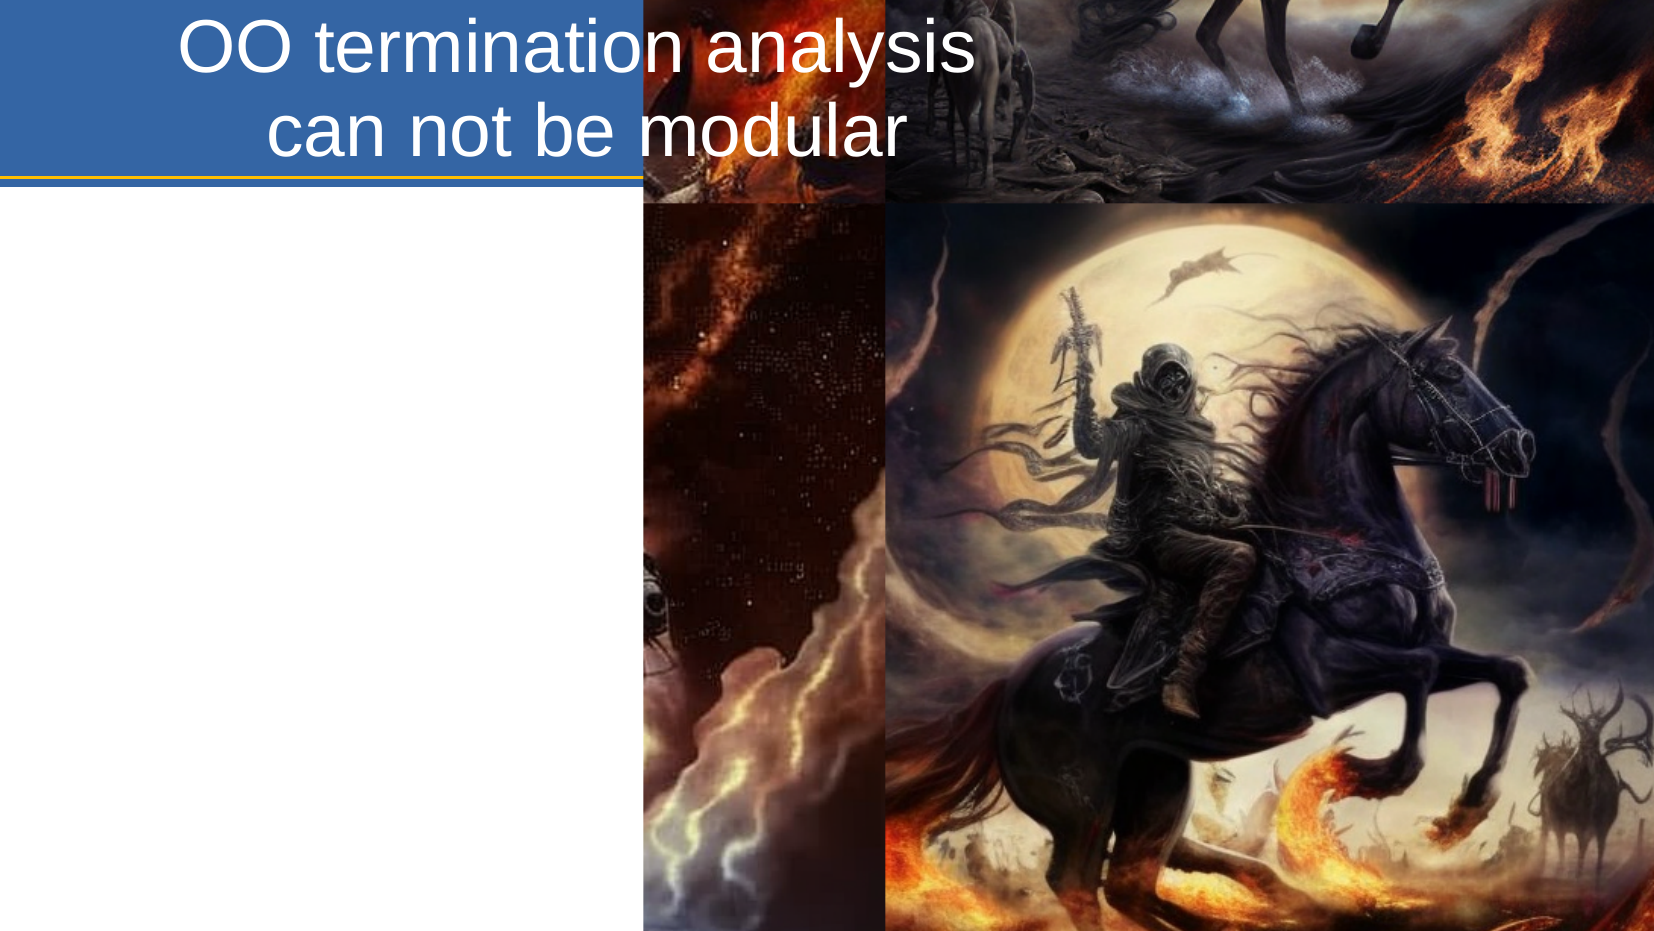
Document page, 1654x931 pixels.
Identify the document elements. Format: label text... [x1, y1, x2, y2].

title OO termination analysis can not be modular [11, 4, 1164, 173]
picture [643, 0, 1654, 931]
